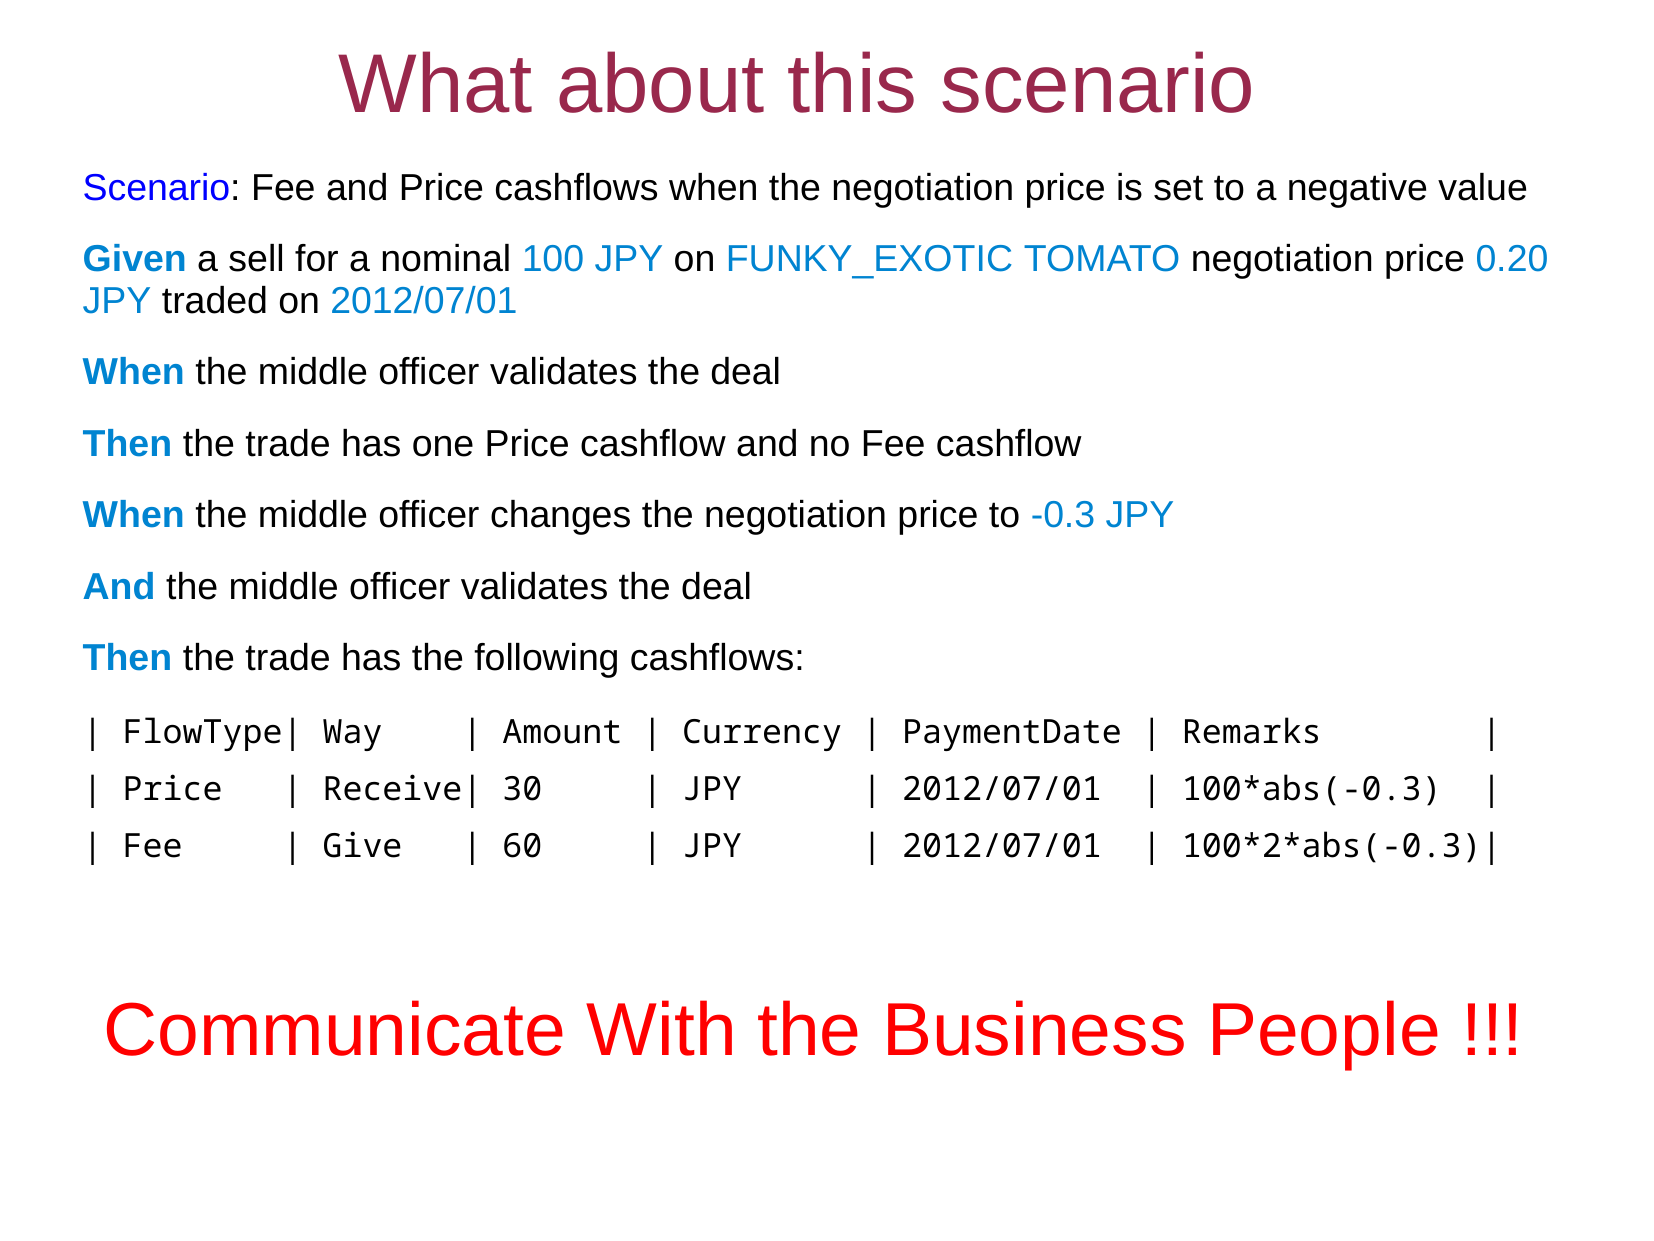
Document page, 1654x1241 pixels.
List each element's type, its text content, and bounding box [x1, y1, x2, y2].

text_box Communicate With the Business People !!! [88, 980, 1565, 1080]
list Scenario: Fee and Price cashflows when the negotiation price is set to a negative value Given a sell for a nominal 100 JPY on FUNKY_EXOTIC TOMATO negotiation price 0.20 JPY traded on 2012/07/01 When the middle officer validates the deal Then the trade has one Price cashflow and no Fee cashflow When the middle officer changes the negotiation price to -0.3 JPY And the middle officer validates the deal Then the trade has the following cashflows: | FlowType| Way | Amount | Currency | PaymentDate | Remarks | | Price | Receive| 30 | JPY | 2012/07/01 | 100*abs(-0.3) | | Fee | Give | 60 | JPY | 2012/07/01 | 100*2*abs(-0.3)| [82, 166, 1571, 985]
text_box What about this scenario [118, 29, 1477, 138]
